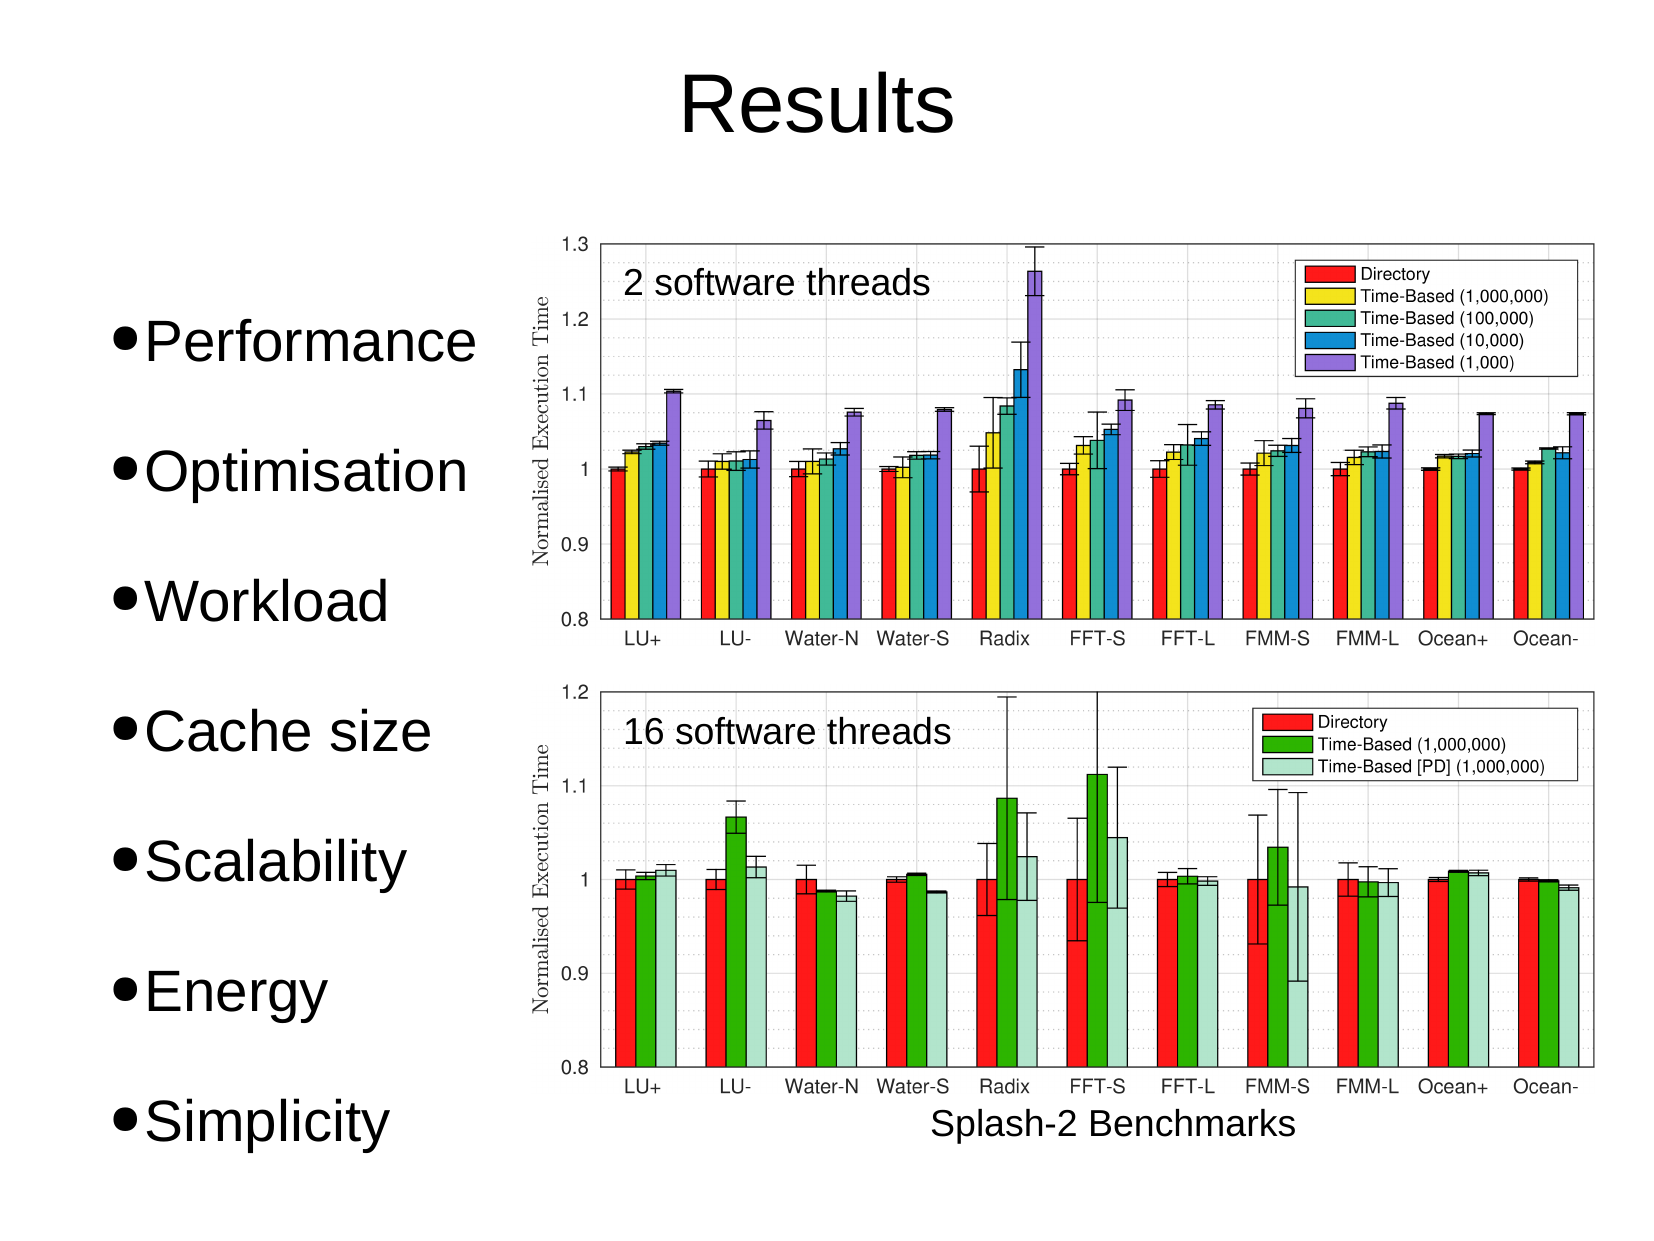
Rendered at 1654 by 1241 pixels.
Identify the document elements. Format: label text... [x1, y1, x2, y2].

text_box Splash-2 Benchmarks [915, 1094, 1359, 1152]
picture [531, 684, 1595, 1094]
picture [531, 236, 1595, 646]
text_box Performance Optimisation Workload Cache size Scalability Energy Simplicity [59, 236, 502, 1123]
text_box 16 software threads [608, 702, 993, 760]
title Results [59, 56, 1577, 150]
text_box 2 software threads [608, 253, 993, 311]
